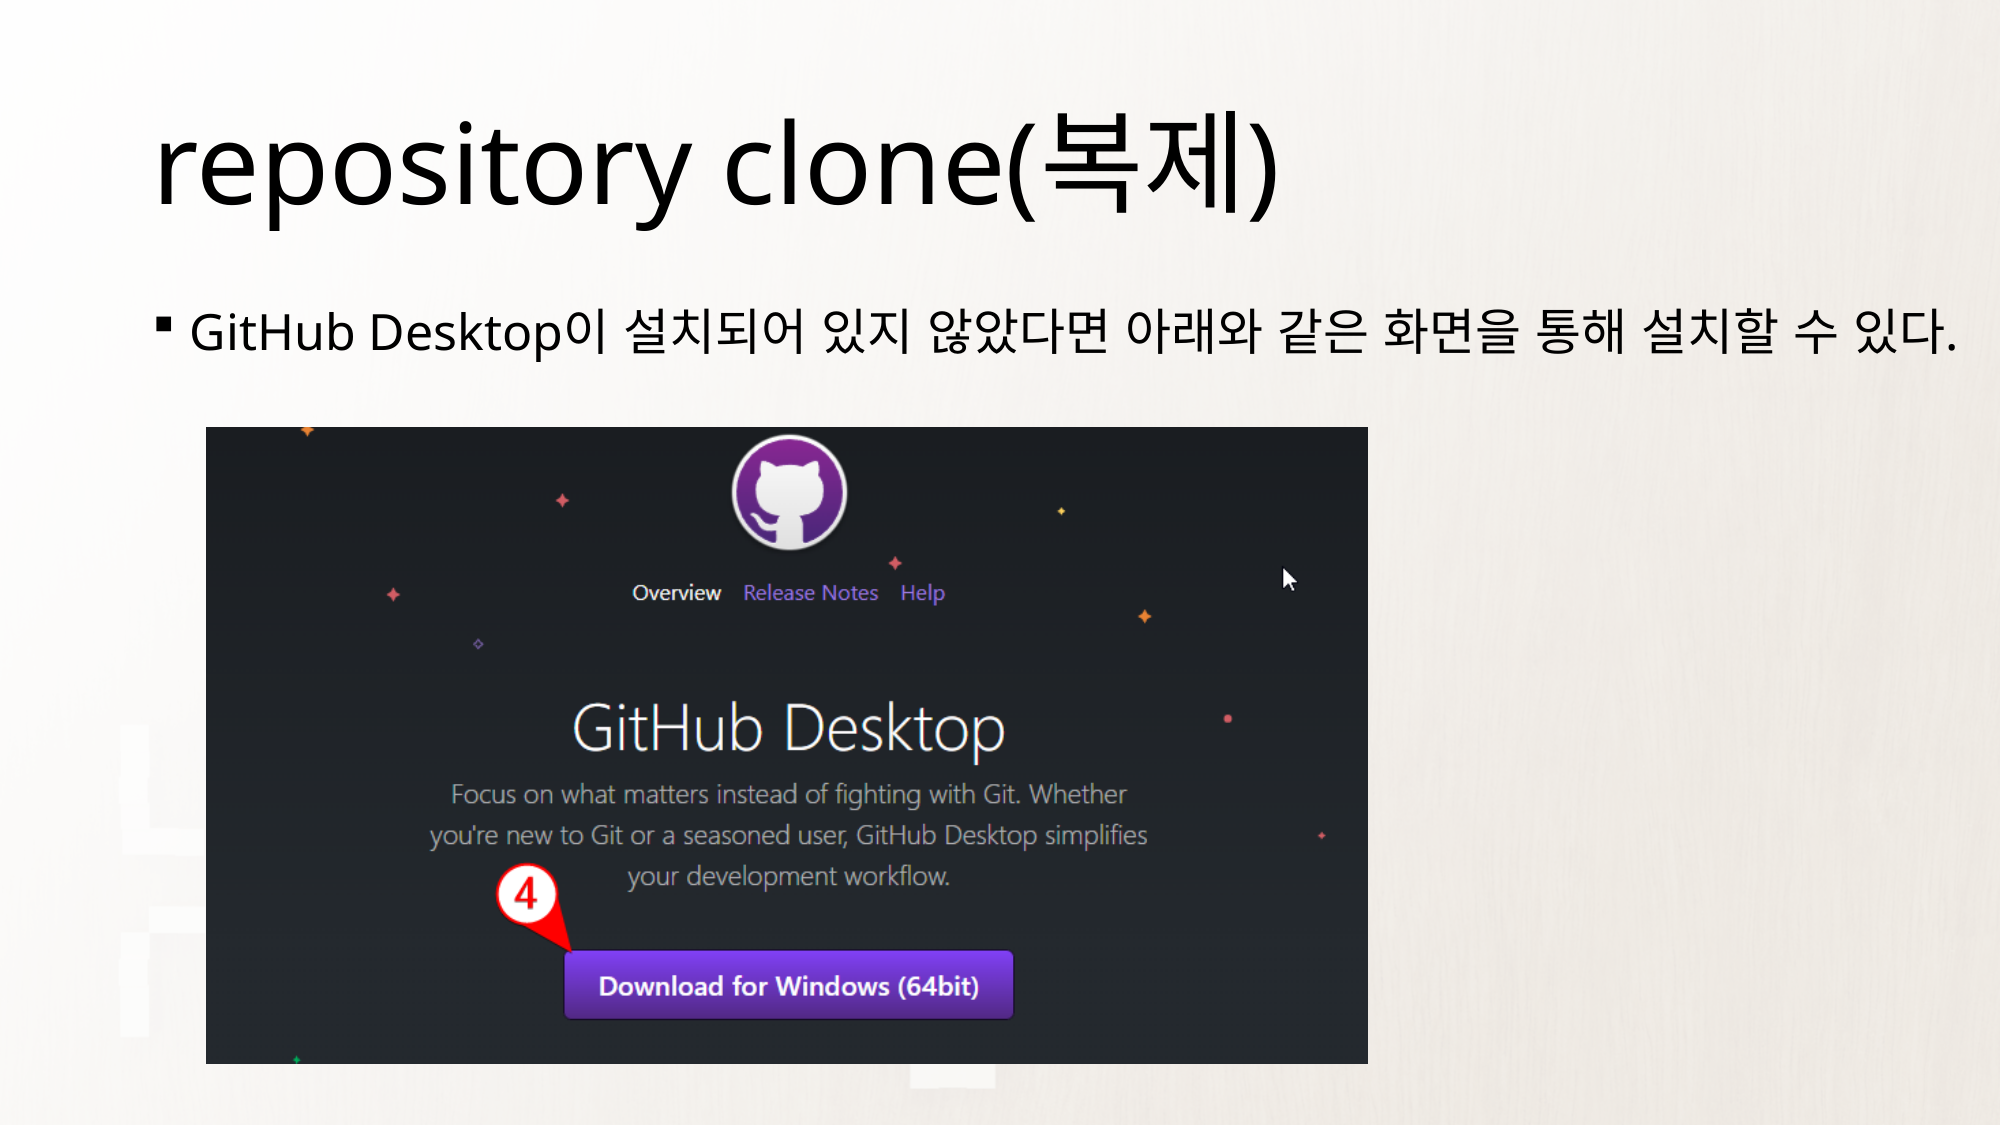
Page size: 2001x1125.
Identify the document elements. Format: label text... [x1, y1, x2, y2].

list GitHub Desktop이 설치되어 있지 않았다면 아래와 같은 화면을 통해 설치할 수 있다. [137, 299, 2000, 397]
picture [206, 427, 1368, 1064]
title repository clone(복제) [137, 59, 1863, 278]
